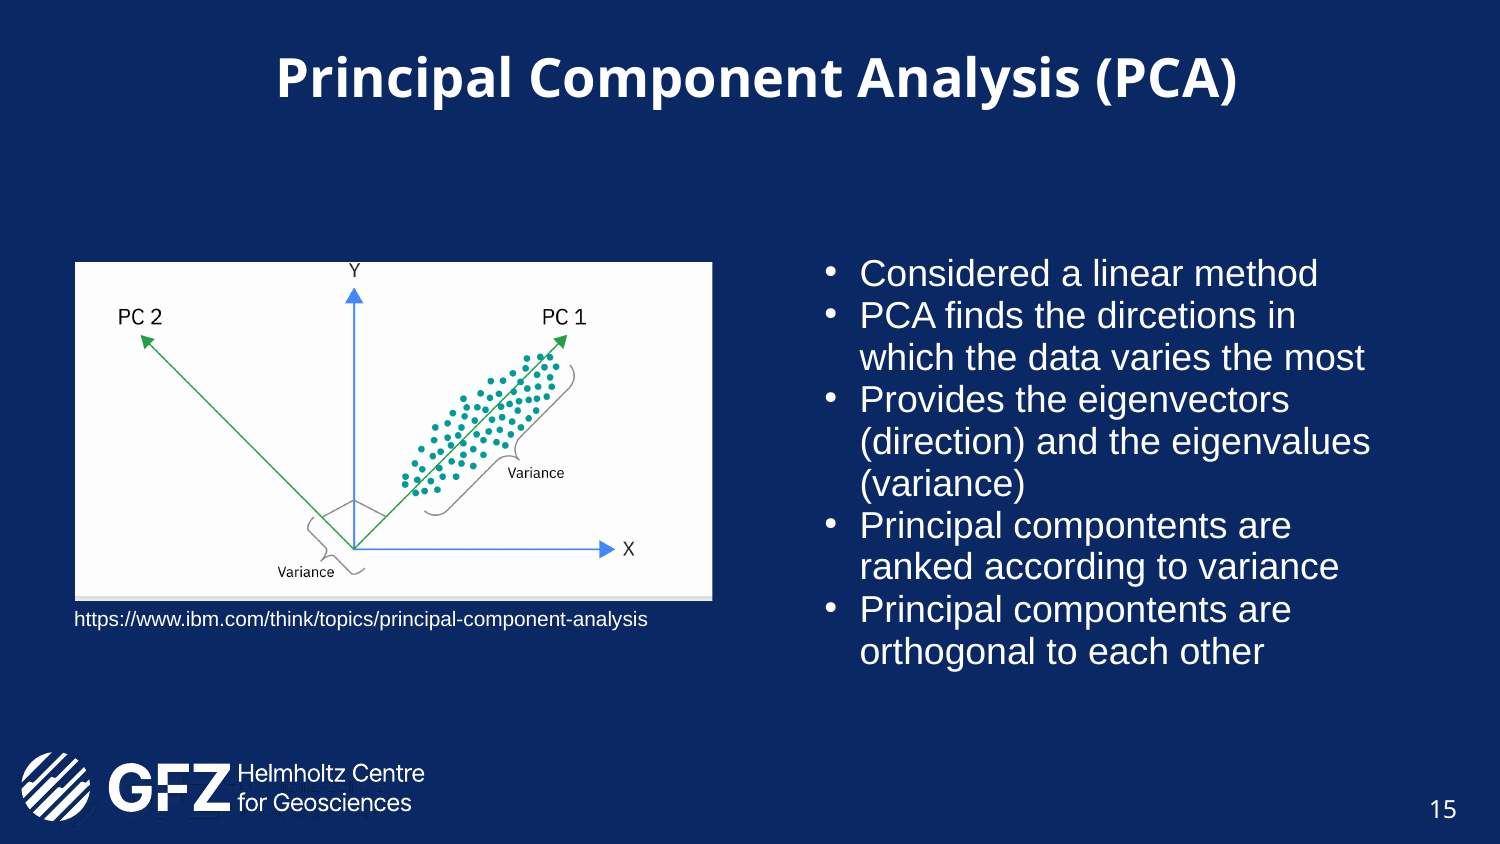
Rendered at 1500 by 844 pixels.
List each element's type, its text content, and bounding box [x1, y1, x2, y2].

picture [75, 262, 713, 600]
picture [39, 767, 48, 776]
picture [39, 767, 83, 805]
text_box Considered a linear method PCA finds the dircetions in which the data varies the most Provides the eigenvectors (direction) and the eigenvalues (variance) Principal compontents are ranked according to variance Principal compontents are orthogonal to each other [809, 244, 1410, 680]
picture [377, 800, 385, 809]
title Principal Component Analysis (PCA) [39, 35, 1475, 198]
picture [39, 767, 65, 788]
picture [39, 767, 385, 827]
text_box https://www.ibm.com/think/topics/principal-component-analysis [59, 600, 1126, 657]
